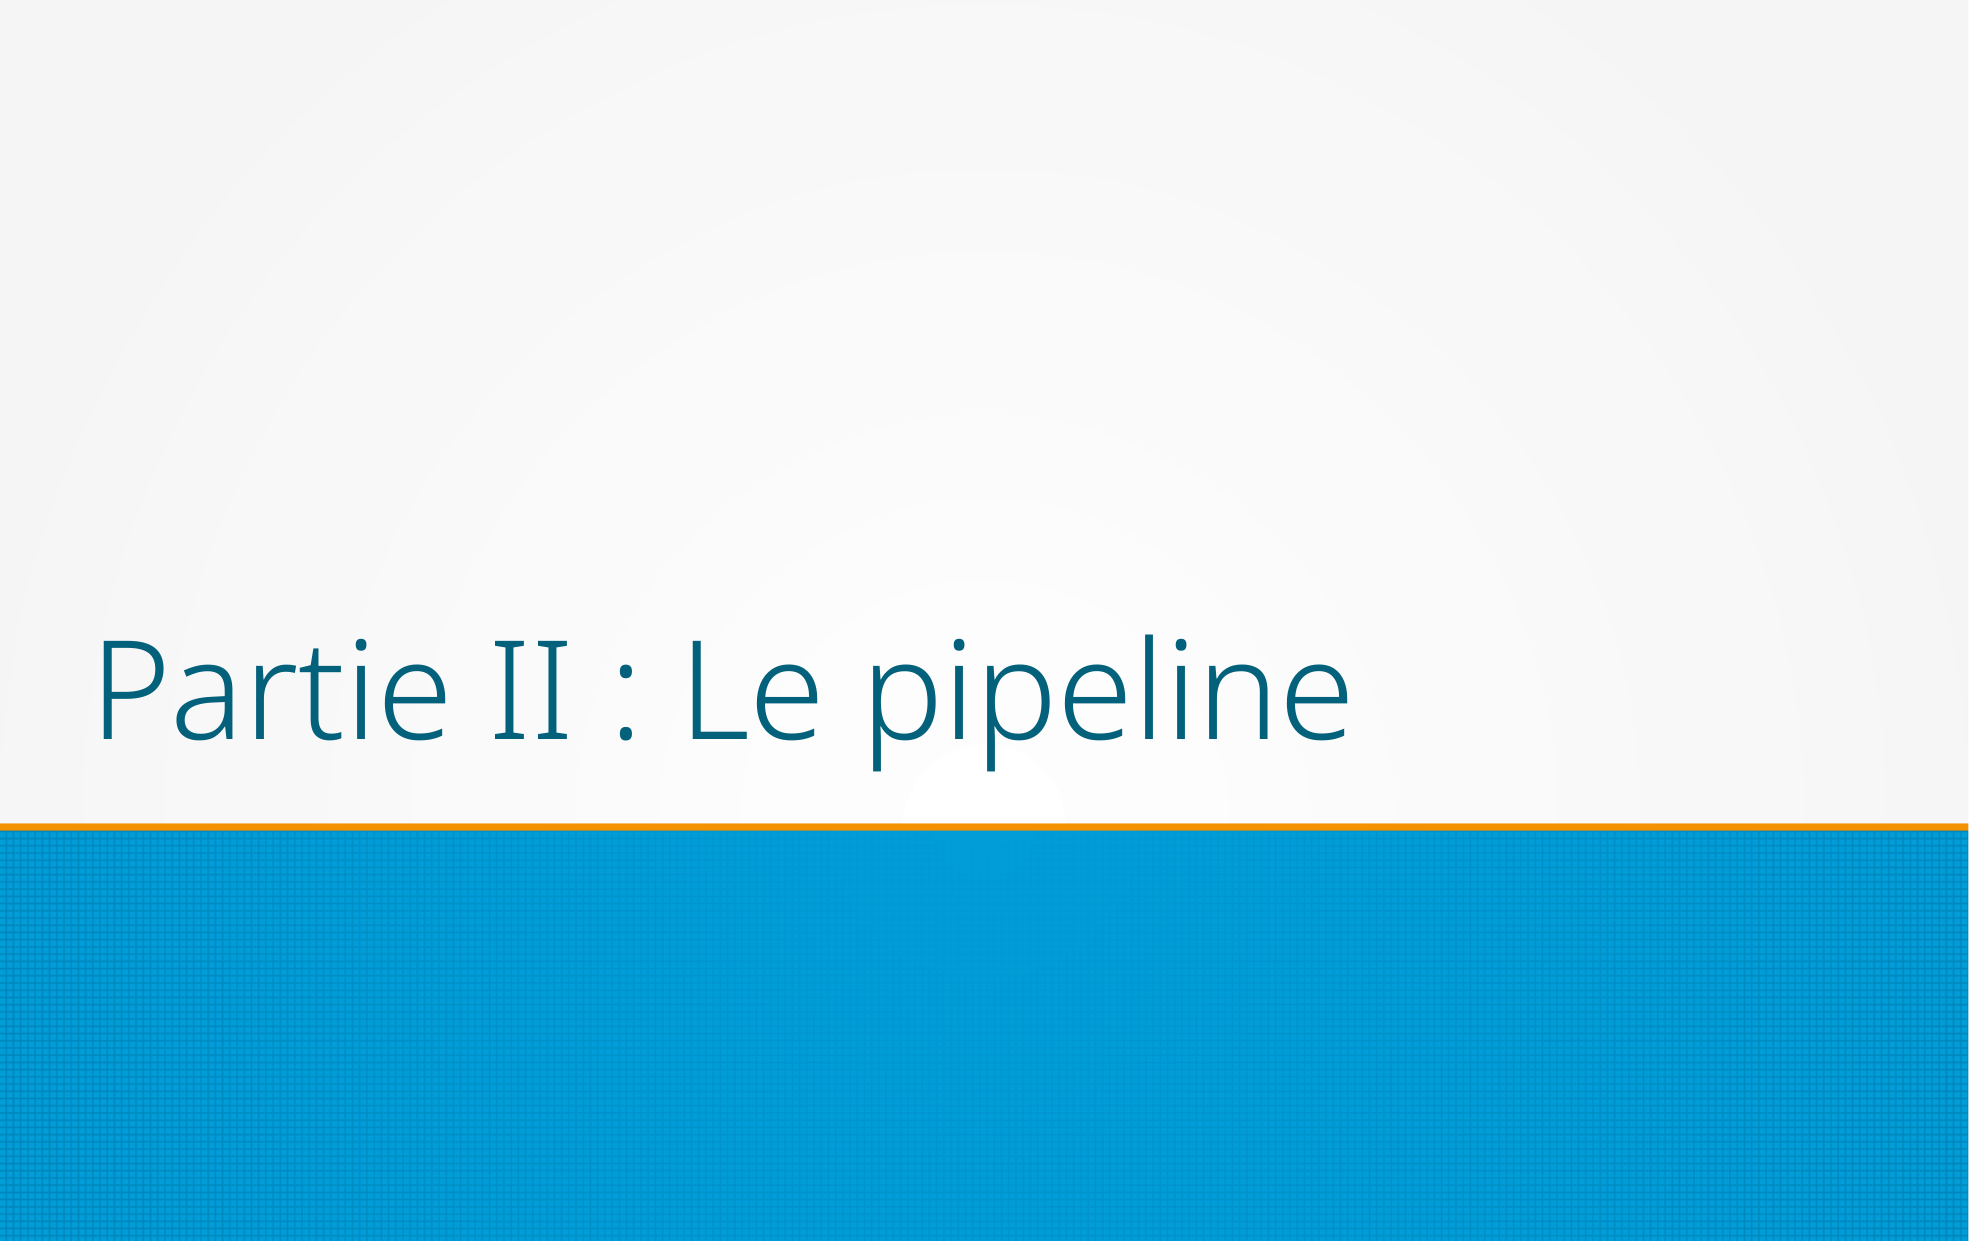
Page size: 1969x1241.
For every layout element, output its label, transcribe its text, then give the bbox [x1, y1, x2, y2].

picture [0, 0, 1969, 830]
title Partie II : Le pipeline [90, 49, 1862, 781]
